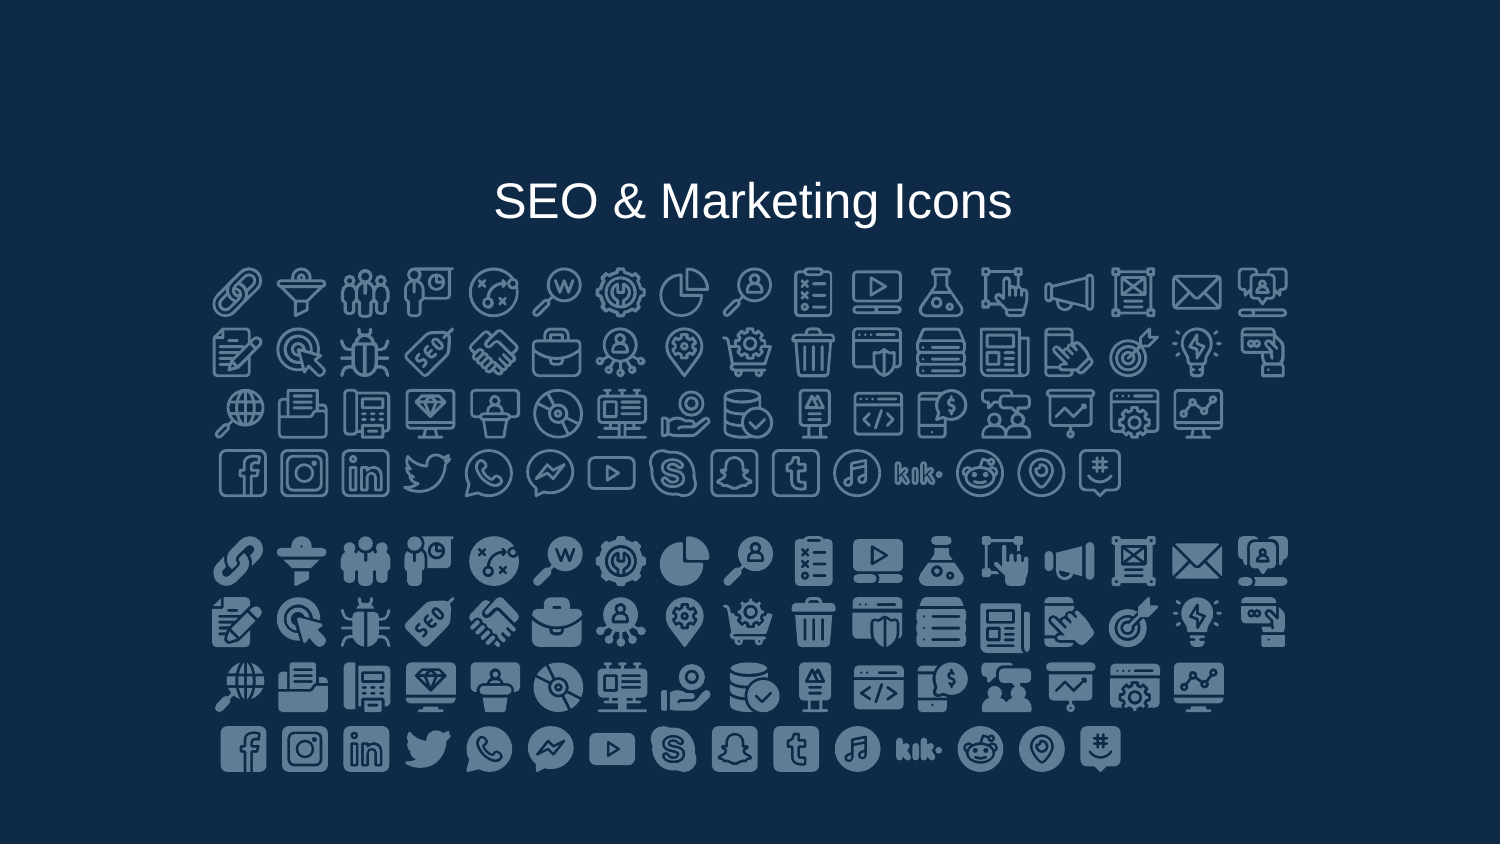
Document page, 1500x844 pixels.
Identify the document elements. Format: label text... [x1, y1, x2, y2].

text_box [1109, 327, 1159, 378]
text_box [276, 267, 327, 318]
text_box [340, 269, 390, 318]
text_box [597, 662, 648, 713]
text_box [794, 267, 833, 318]
text_box [367, 609, 391, 648]
text_box [1206, 546, 1223, 577]
text_box [212, 597, 251, 648]
text_box [981, 267, 1029, 318]
text_box [660, 416, 711, 438]
text_box [873, 618, 884, 647]
text_box [918, 267, 964, 318]
text_box [980, 603, 1024, 654]
text_box [552, 629, 562, 633]
text_box [852, 597, 903, 609]
text_box [917, 700, 947, 713]
text_box [407, 536, 422, 551]
text_box [916, 327, 966, 378]
text_box [406, 662, 456, 695]
text_box [1180, 327, 1213, 378]
text_box [1024, 612, 1030, 652]
text_box [227, 631, 237, 642]
text_box [798, 388, 831, 439]
text_box [339, 327, 390, 377]
text_box [277, 388, 328, 439]
text_box [791, 327, 835, 378]
text_box [421, 536, 455, 569]
text_box [1044, 550, 1054, 572]
text_box [595, 267, 646, 318]
text_box [721, 327, 772, 378]
text_box [852, 270, 902, 303]
text_box [405, 697, 456, 704]
text_box [470, 388, 521, 439]
text_box [722, 604, 773, 646]
text_box [917, 674, 947, 698]
text_box [711, 726, 758, 772]
text_box [475, 625, 485, 635]
text_box [358, 665, 391, 707]
text_box [917, 388, 968, 439]
text_box [1261, 635, 1285, 647]
text_box [340, 542, 391, 586]
text_box [251, 662, 264, 674]
text_box [1173, 388, 1224, 439]
text_box [469, 597, 519, 646]
text_box [930, 547, 953, 560]
text_box [1185, 706, 1212, 713]
text_box [247, 662, 253, 674]
text_box [218, 449, 267, 498]
text_box [470, 662, 521, 692]
text_box [669, 690, 711, 711]
text_box [853, 539, 903, 572]
text_box [747, 680, 780, 713]
text_box [289, 662, 316, 689]
text_box [464, 449, 513, 498]
text_box [276, 597, 321, 641]
text_box [343, 726, 390, 772]
text_box [1044, 597, 1074, 604]
text_box [1080, 726, 1121, 772]
text_box [417, 706, 444, 713]
text_box [533, 677, 569, 713]
text_box [1261, 607, 1285, 633]
text_box [469, 536, 519, 586]
text_box [282, 726, 328, 772]
text_box [1173, 697, 1224, 704]
text_box [564, 693, 580, 709]
text_box [665, 327, 704, 378]
text_box [1238, 577, 1253, 586]
text_box [920, 461, 936, 486]
text_box [730, 662, 768, 674]
text_box [981, 662, 1014, 683]
text_box [918, 562, 964, 586]
text_box [536, 665, 553, 682]
text_box [935, 746, 943, 754]
text_box [480, 630, 491, 640]
text_box [917, 665, 938, 672]
text_box [737, 598, 765, 626]
text_box [595, 327, 646, 378]
text_box [678, 390, 705, 417]
text_box [1241, 597, 1277, 604]
text_box [729, 695, 753, 713]
text_box [659, 542, 704, 586]
text_box [1237, 267, 1288, 306]
text_box [489, 680, 501, 684]
text_box [404, 551, 425, 586]
text_box [795, 615, 833, 648]
text_box [773, 726, 820, 772]
text_box [247, 688, 253, 700]
text_box [723, 536, 774, 586]
text_box [468, 328, 519, 376]
text_box [297, 617, 327, 647]
text_box [231, 612, 256, 637]
text_box [278, 671, 288, 689]
text_box [212, 267, 263, 318]
text_box [1267, 536, 1288, 566]
text_box [791, 597, 836, 612]
text_box [1190, 635, 1205, 647]
text_box [1172, 274, 1222, 310]
text_box [1240, 327, 1285, 378]
text_box [1109, 388, 1160, 439]
text_box [1078, 449, 1121, 498]
title SEO & Marketing Icons [175, 153, 1332, 233]
text_box [468, 267, 519, 318]
text_box [551, 679, 566, 695]
text_box [886, 619, 897, 647]
text_box [294, 571, 309, 586]
text_box [479, 685, 512, 695]
text_box [834, 726, 881, 772]
text_box [595, 597, 646, 647]
text_box [1175, 563, 1220, 579]
text_box [1181, 597, 1214, 633]
text_box [1111, 536, 1156, 587]
text_box [597, 388, 648, 439]
text_box [1108, 597, 1159, 648]
text_box [1051, 610, 1095, 646]
text_box [1045, 388, 1096, 439]
text_box [1017, 449, 1066, 498]
text_box [405, 730, 451, 768]
text_box [955, 449, 1004, 498]
text_box [1237, 308, 1288, 318]
text_box [957, 726, 1004, 772]
text_box [531, 327, 582, 378]
text_box [1044, 327, 1094, 378]
text_box [215, 687, 241, 713]
text_box [994, 544, 1029, 586]
text_box [238, 688, 245, 700]
text_box [710, 449, 759, 498]
text_box [356, 597, 375, 609]
text_box [852, 327, 902, 378]
text_box [1055, 546, 1083, 581]
text_box [916, 609, 967, 647]
text_box [532, 267, 582, 318]
text_box [213, 553, 250, 586]
text_box [405, 388, 456, 439]
text_box [1174, 543, 1220, 566]
text_box [589, 732, 636, 766]
text_box [403, 453, 452, 493]
text_box [853, 391, 904, 436]
text_box [283, 559, 320, 569]
text_box [833, 449, 882, 498]
text_box [482, 697, 508, 713]
text_box [853, 680, 904, 710]
text_box [911, 466, 919, 486]
text_box [771, 449, 820, 498]
text_box [648, 449, 698, 498]
text_box [466, 726, 513, 772]
text_box [251, 687, 264, 699]
text_box [1174, 662, 1224, 695]
text_box [1111, 267, 1156, 318]
text_box [526, 449, 575, 498]
text_box [729, 672, 768, 686]
text_box [685, 267, 710, 291]
text_box [1085, 542, 1095, 580]
text_box [276, 536, 327, 557]
text_box [214, 388, 265, 439]
text_box [1048, 674, 1093, 713]
text_box [1238, 536, 1259, 566]
text_box [1044, 273, 1095, 312]
text_box [1249, 542, 1277, 575]
text_box [729, 684, 747, 698]
text_box [1241, 606, 1277, 624]
text_box [1172, 546, 1188, 577]
text_box [981, 388, 1032, 439]
text_box [404, 267, 455, 318]
text_box [238, 676, 245, 686]
text_box [877, 574, 903, 583]
text_box [246, 676, 253, 686]
text_box [931, 536, 952, 545]
text_box [935, 662, 968, 695]
text_box [912, 737, 936, 761]
text_box [319, 677, 328, 683]
text_box [659, 273, 703, 317]
text_box [1018, 726, 1065, 772]
text_box [494, 640, 501, 647]
text_box [1254, 577, 1288, 586]
text_box [799, 662, 832, 713]
text_box [358, 536, 373, 551]
text_box [935, 471, 943, 479]
text_box [343, 388, 391, 439]
text_box [404, 597, 455, 647]
text_box [212, 598, 221, 607]
text_box [595, 536, 646, 587]
text_box [894, 461, 910, 486]
text_box [226, 676, 236, 686]
text_box [1044, 638, 1074, 647]
text_box [853, 574, 877, 583]
text_box [280, 449, 329, 498]
text_box [1110, 663, 1161, 676]
text_box [212, 327, 263, 378]
text_box [531, 619, 582, 647]
text_box [548, 662, 584, 698]
text_box [650, 726, 697, 772]
text_box [533, 536, 583, 586]
text_box [249, 606, 262, 619]
text_box [510, 549, 516, 556]
text_box [340, 609, 365, 647]
text_box [343, 662, 356, 710]
text_box [852, 305, 902, 315]
text_box [532, 597, 582, 627]
text_box [226, 536, 264, 570]
text_box [1046, 662, 1096, 672]
text_box [527, 726, 574, 772]
text_box [981, 536, 1023, 578]
text_box [255, 676, 265, 686]
text_box [722, 267, 772, 318]
text_box [1121, 684, 1149, 711]
text_box [686, 536, 710, 560]
text_box [1110, 678, 1160, 708]
text_box [661, 690, 667, 711]
text_box [220, 726, 267, 772]
text_box [678, 664, 705, 691]
text_box [665, 597, 704, 647]
text_box [492, 671, 499, 678]
text_box [896, 737, 911, 761]
text_box [852, 612, 903, 639]
text_box [276, 327, 327, 378]
text_box [533, 388, 584, 439]
text_box [981, 668, 1032, 713]
text_box [470, 620, 480, 630]
text_box [979, 327, 1030, 378]
text_box [1044, 605, 1074, 636]
text_box [228, 662, 241, 674]
text_box [404, 327, 454, 378]
text_box [854, 665, 904, 678]
text_box [794, 536, 833, 586]
text_box [364, 700, 382, 713]
text_box [278, 685, 328, 713]
text_box [723, 388, 774, 439]
text_box [587, 456, 636, 490]
text_box [238, 662, 245, 674]
text_box [919, 597, 964, 606]
text_box [341, 449, 390, 498]
